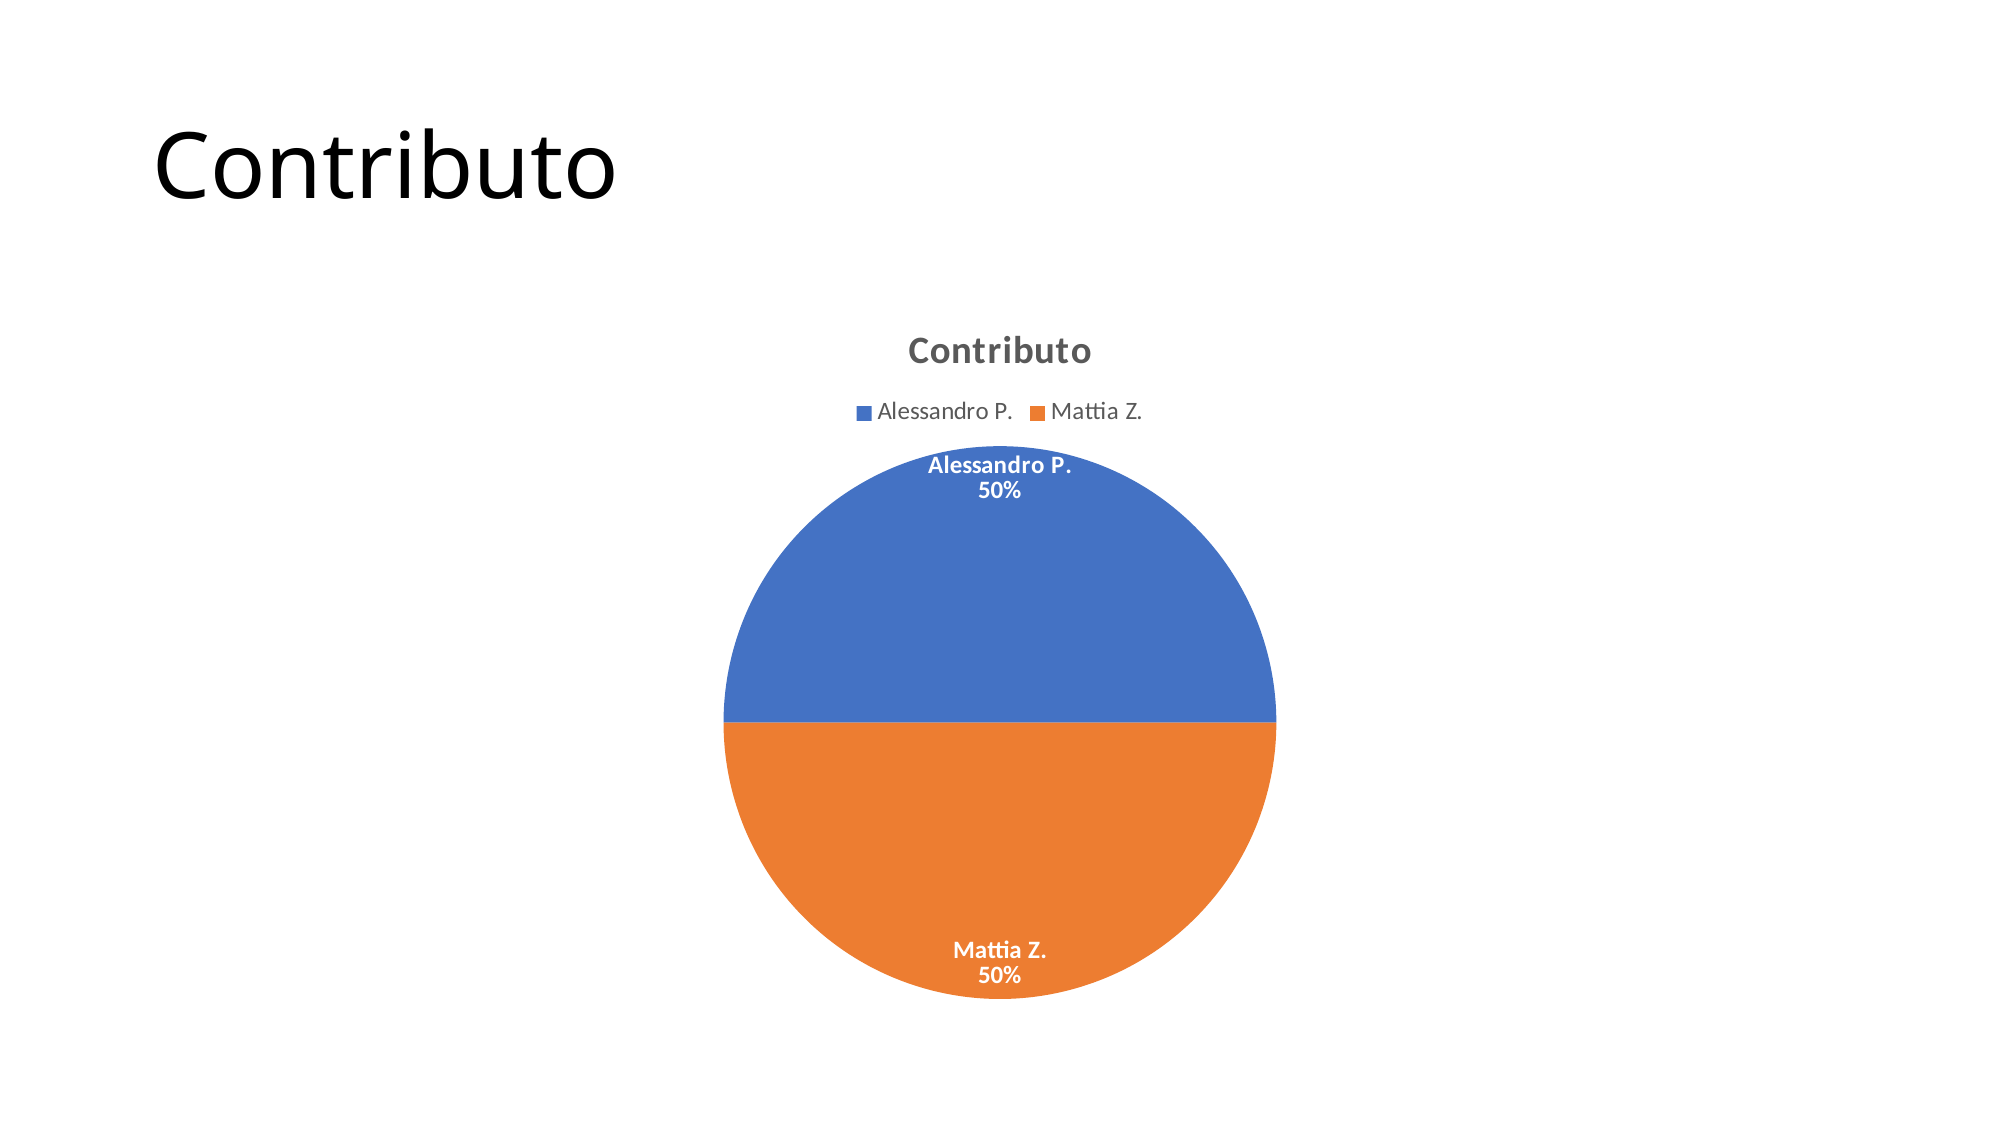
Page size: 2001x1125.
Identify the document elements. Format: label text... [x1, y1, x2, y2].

title Contributo [137, 59, 1863, 278]
chart [137, 299, 1863, 1014]
